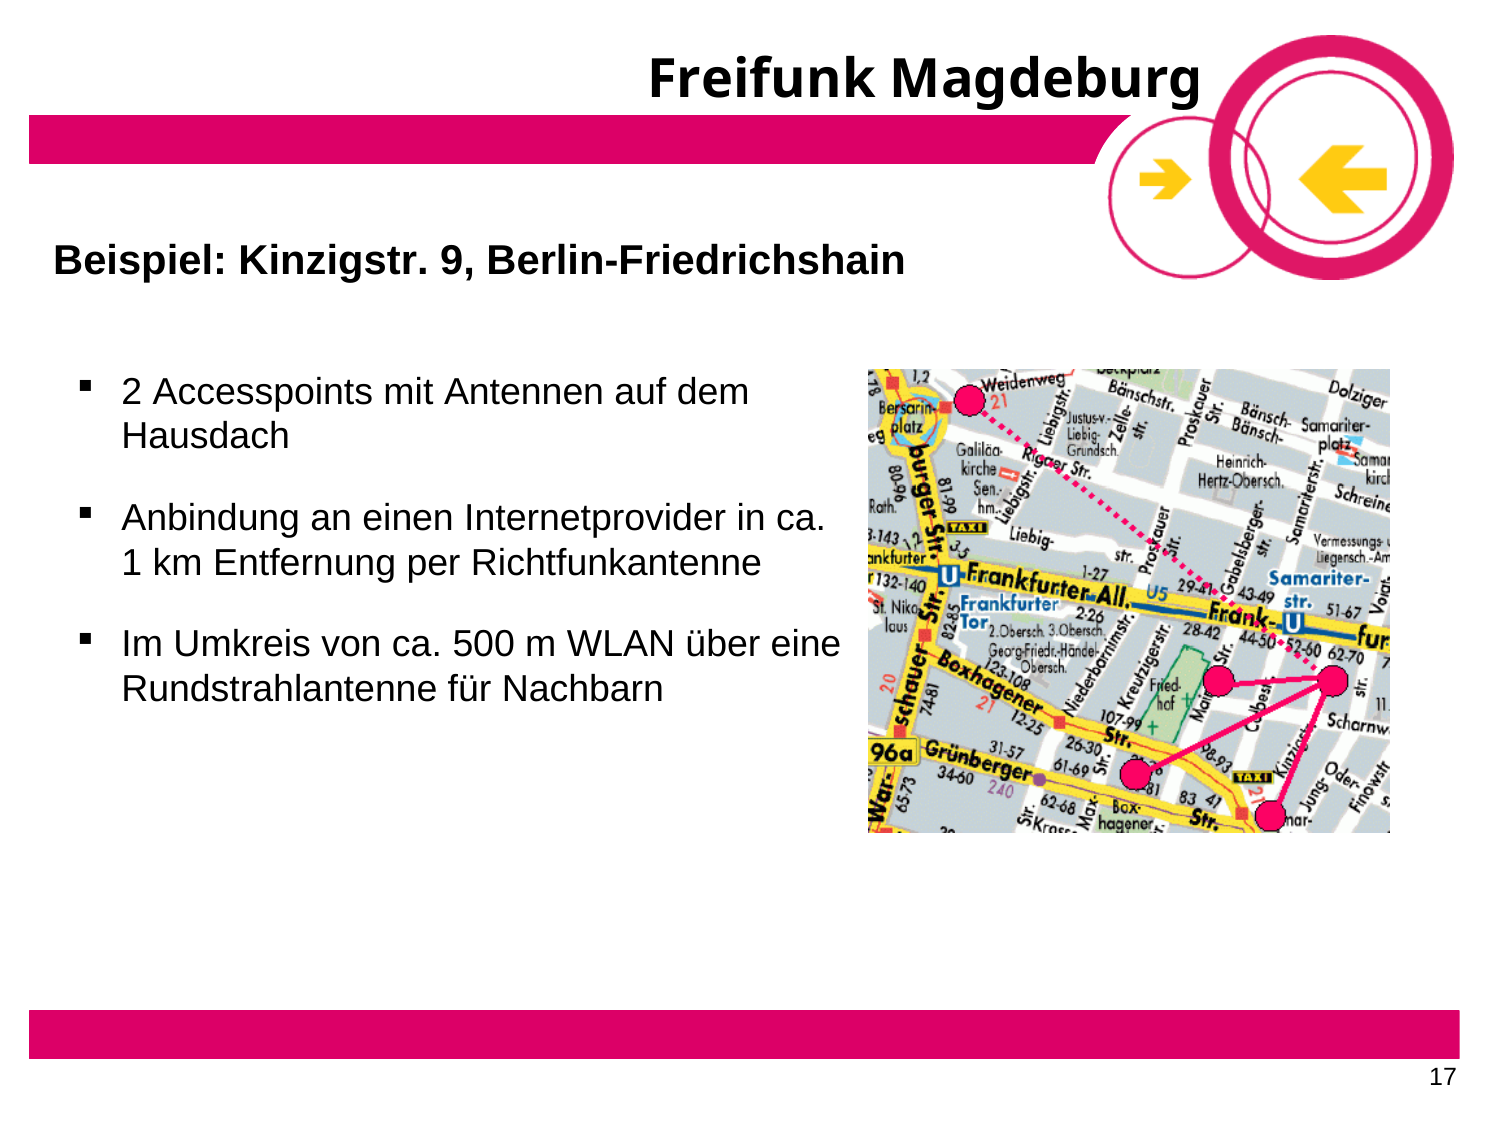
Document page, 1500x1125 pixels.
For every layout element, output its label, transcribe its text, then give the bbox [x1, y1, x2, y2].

text_box 2 Accesspoints mit Antennen auf dem Hausdach Anbindung an einen Internetprovider in ca. 1 km Entfernung per Richtfunkantenne Im Umkreis von ca. 500 m WLAN über eine Rundstrahlantenne für Nachbarn [47, 367, 1266, 1005]
picture [868, 369, 1390, 833]
picture [1107, 35, 1454, 280]
text_box Beispiel: Kinzigstr. 9, Berlin-Friedrichshain [53, 233, 1046, 313]
